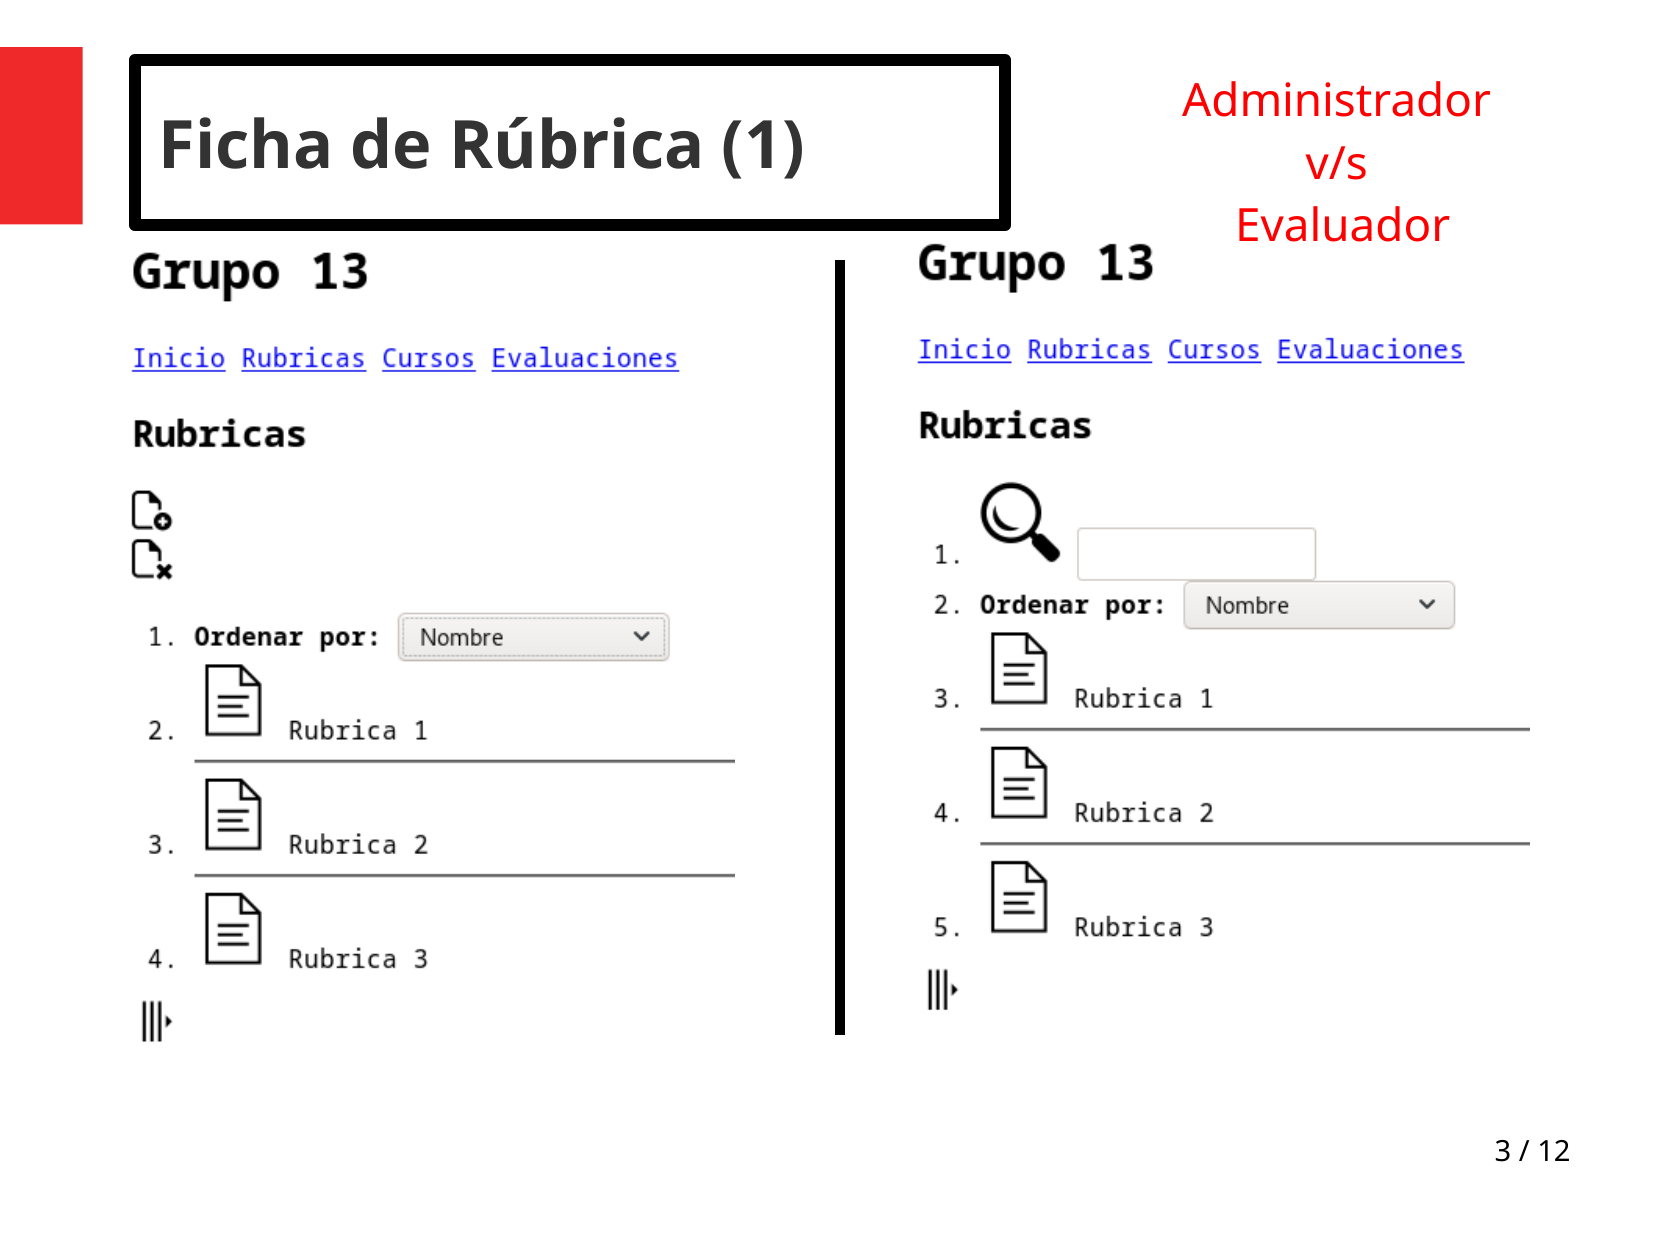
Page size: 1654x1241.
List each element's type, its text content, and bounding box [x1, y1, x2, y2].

text_box Administrador v/s Evaluador [1089, 60, 1597, 241]
picture [915, 225, 1530, 1032]
picture [126, 240, 735, 1059]
title Ficha de Rúbrica (1) [135, 60, 1006, 226]
